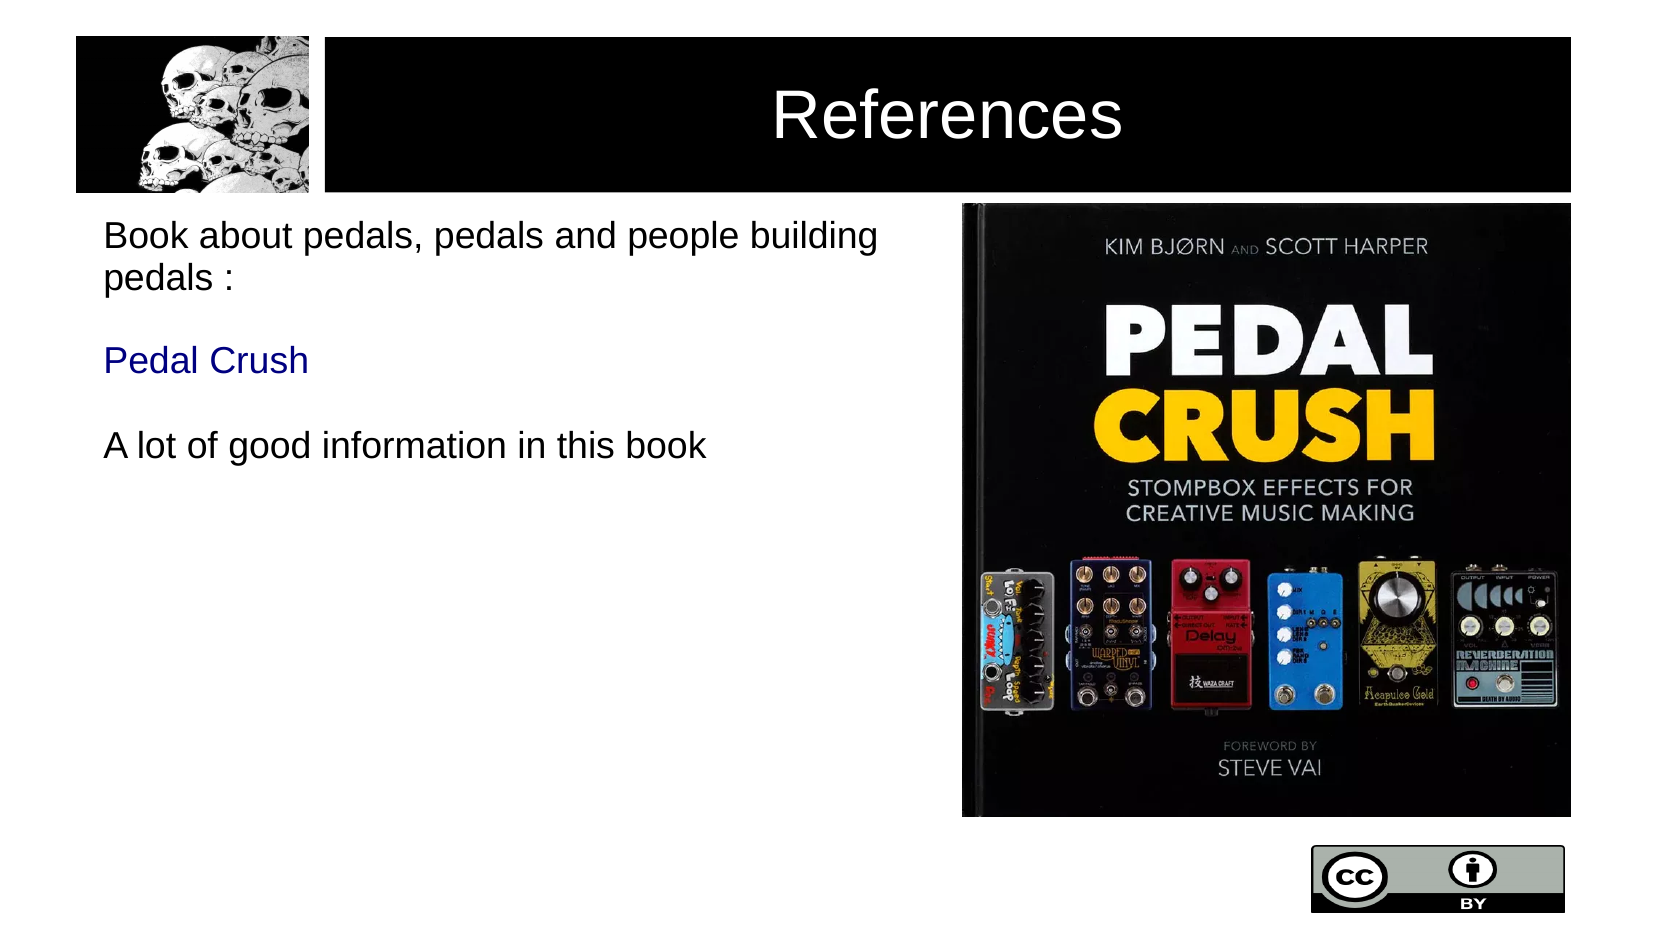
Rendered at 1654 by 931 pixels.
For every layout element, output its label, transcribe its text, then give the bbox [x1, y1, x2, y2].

picture [76, 36, 309, 193]
picture [1311, 845, 1565, 913]
title References [324, 37, 1571, 193]
picture [962, 203, 1571, 818]
text_box Book about pedals, pedals and people building pedals : Pedal Crush A lot of good information in this book [88, 206, 945, 474]
